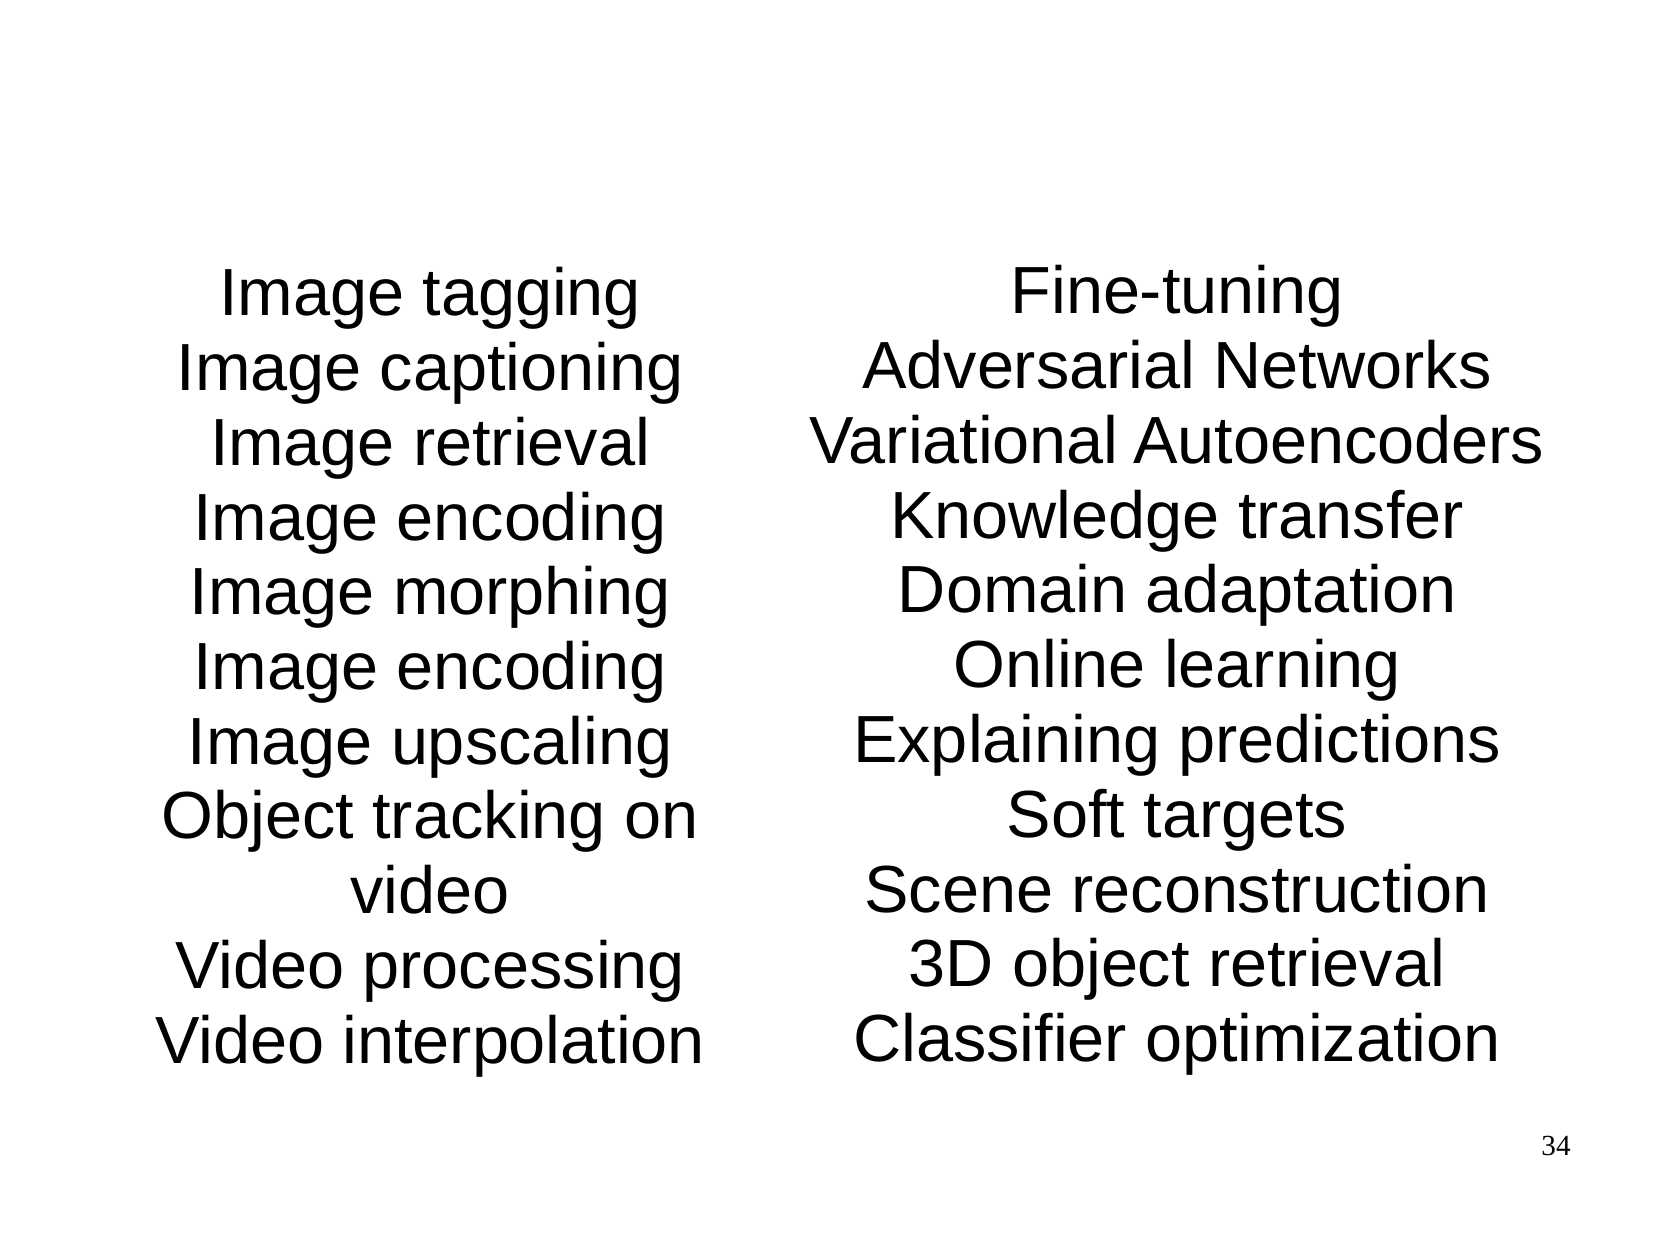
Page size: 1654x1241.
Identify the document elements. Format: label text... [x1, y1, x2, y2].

text_box Image tagging Image captioning Image retrieval Image encoding Image morphing Image encoding Image upscaling Object tracking on video Video processing Video interpolation [45, 255, 781, 1153]
title Fine-tuning Adversarial Networks Variational Autoencoders Knowledge transfer Domain adaptation Online learning Explaining predictions Soft targets Scene reconstruction 3D object retrieval Classifier optimization [754, 29, 1565, 1076]
